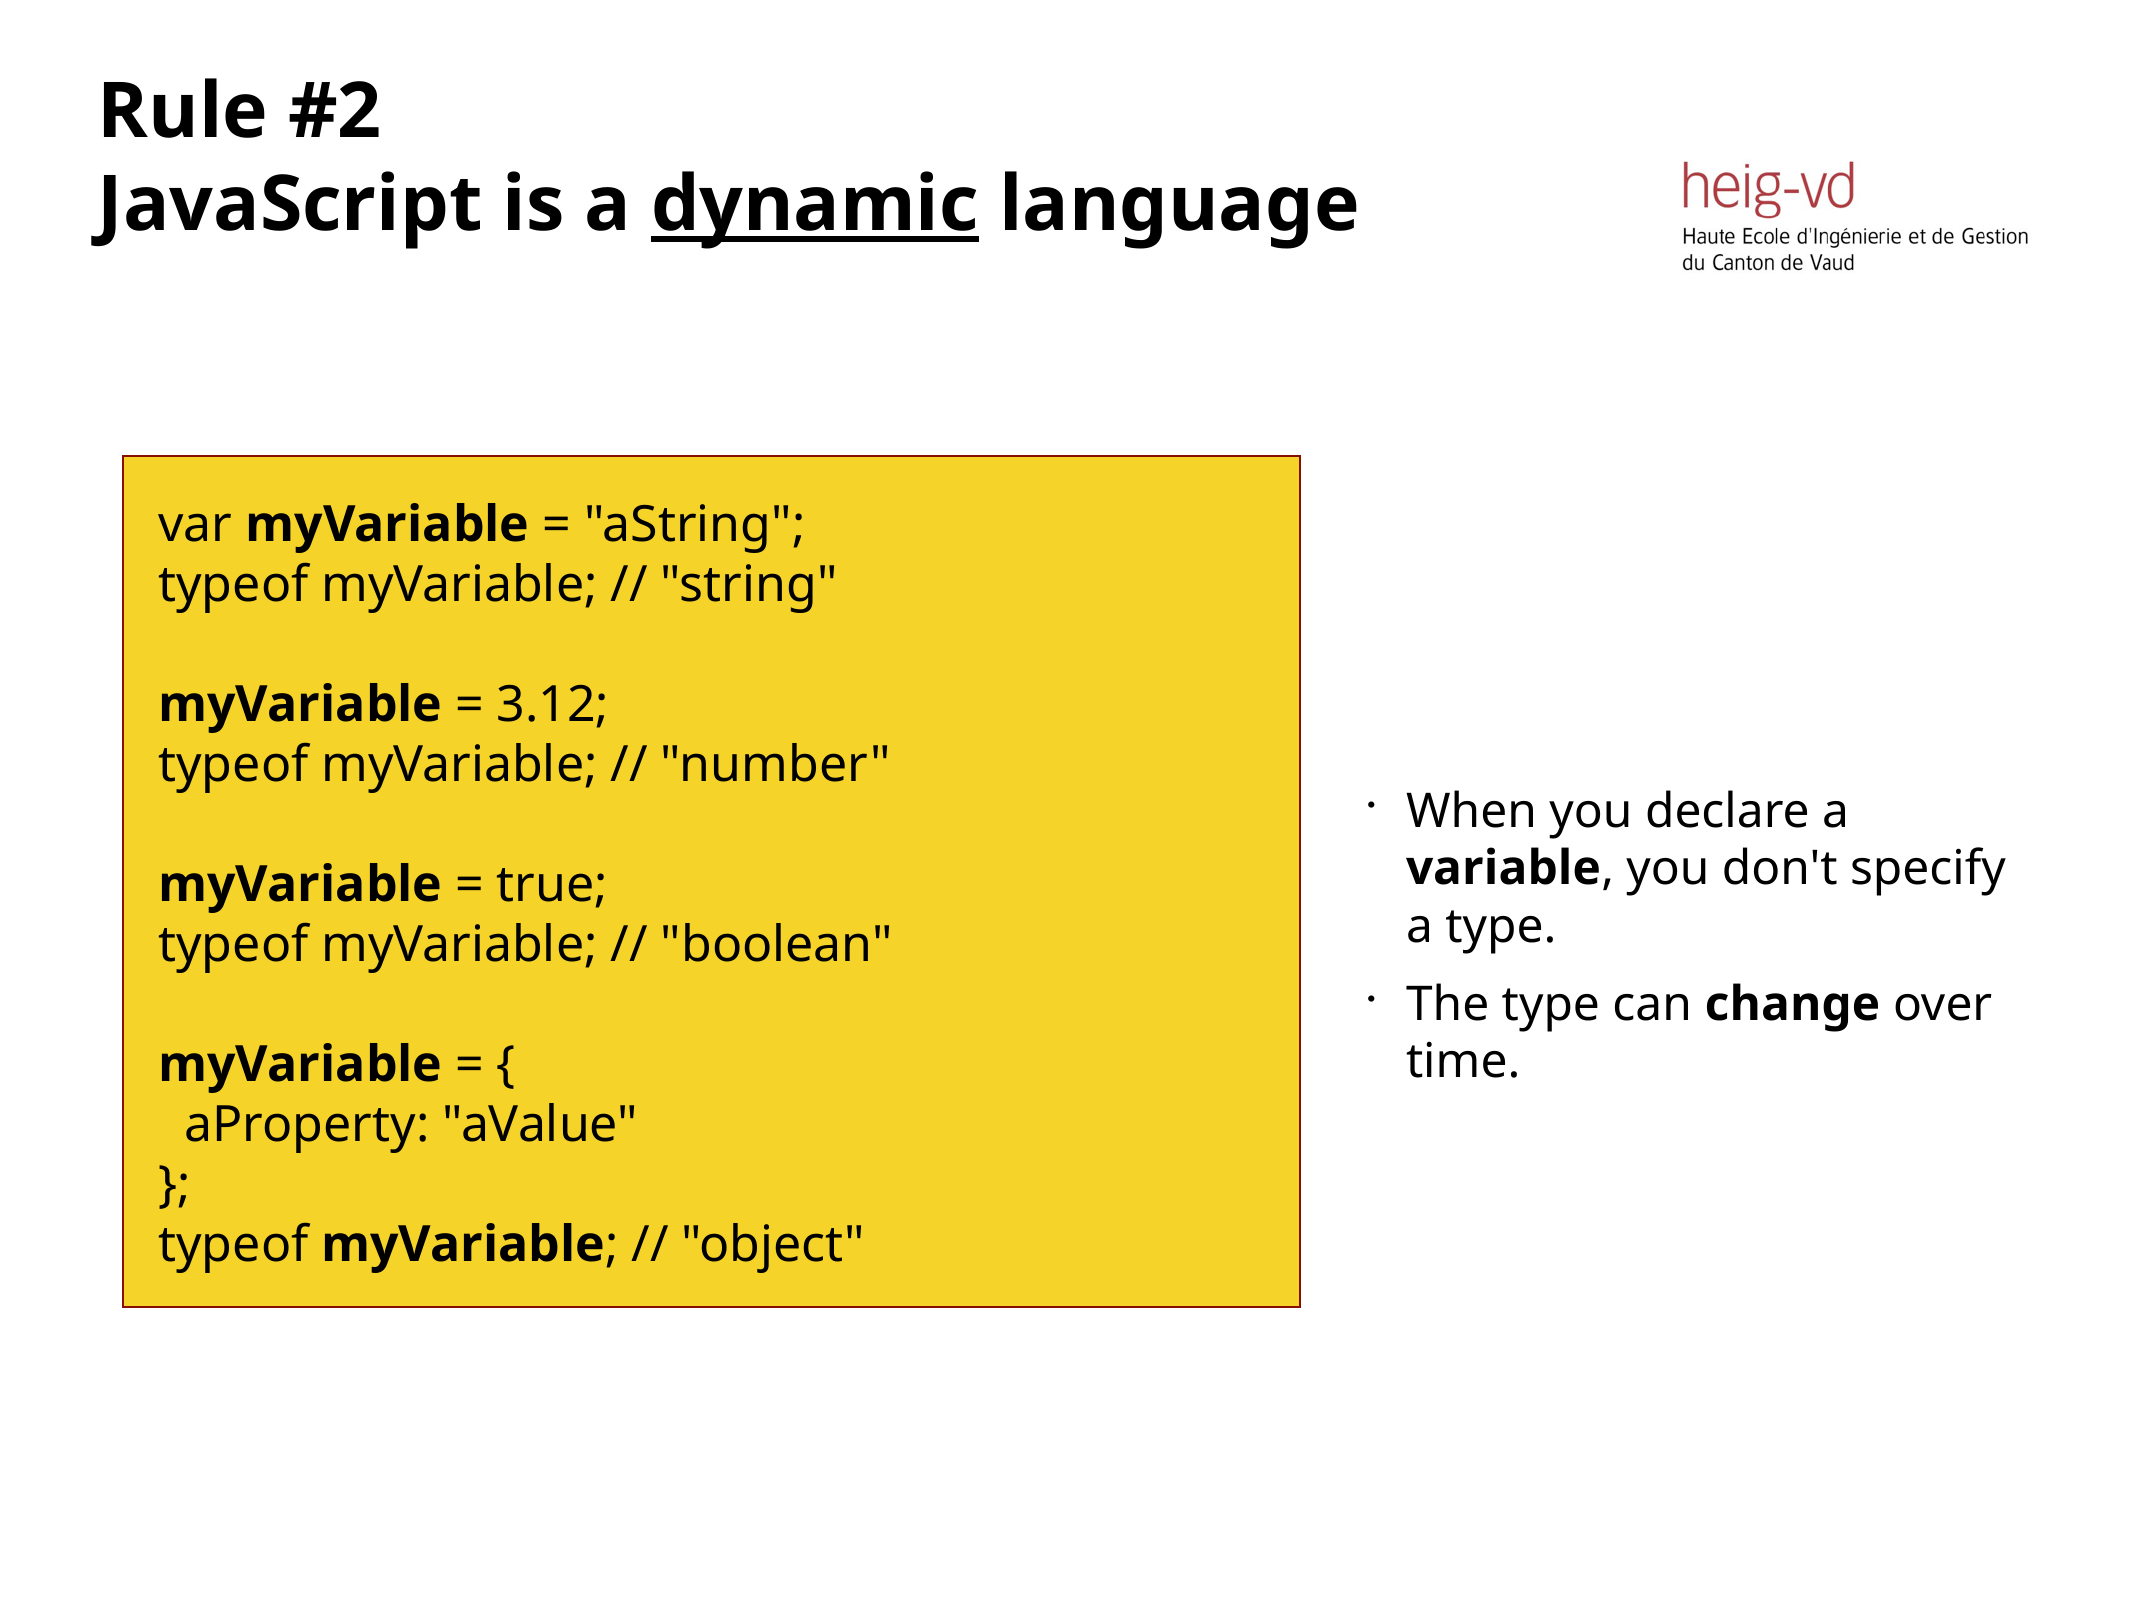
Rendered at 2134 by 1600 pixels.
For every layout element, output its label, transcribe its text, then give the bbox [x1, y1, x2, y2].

text_box var myVariable = "aString"; typeof myVariable; // "string" myVariable = 3.12; typeof myVariable; // "number" myVariable = true; typeof myVariable; // "boolean" myVariable = { aProperty: "aValue" }; typeof myVariable; // "object" [123, 456, 1300, 1308]
text_box Rule #2 JavaScript is a dynamic language [89, 52, 1368, 254]
text_box When you declare a variable, you don't specify a type. The type can change over time. [1359, 770, 2039, 1096]
picture [1672, 149, 2036, 284]
